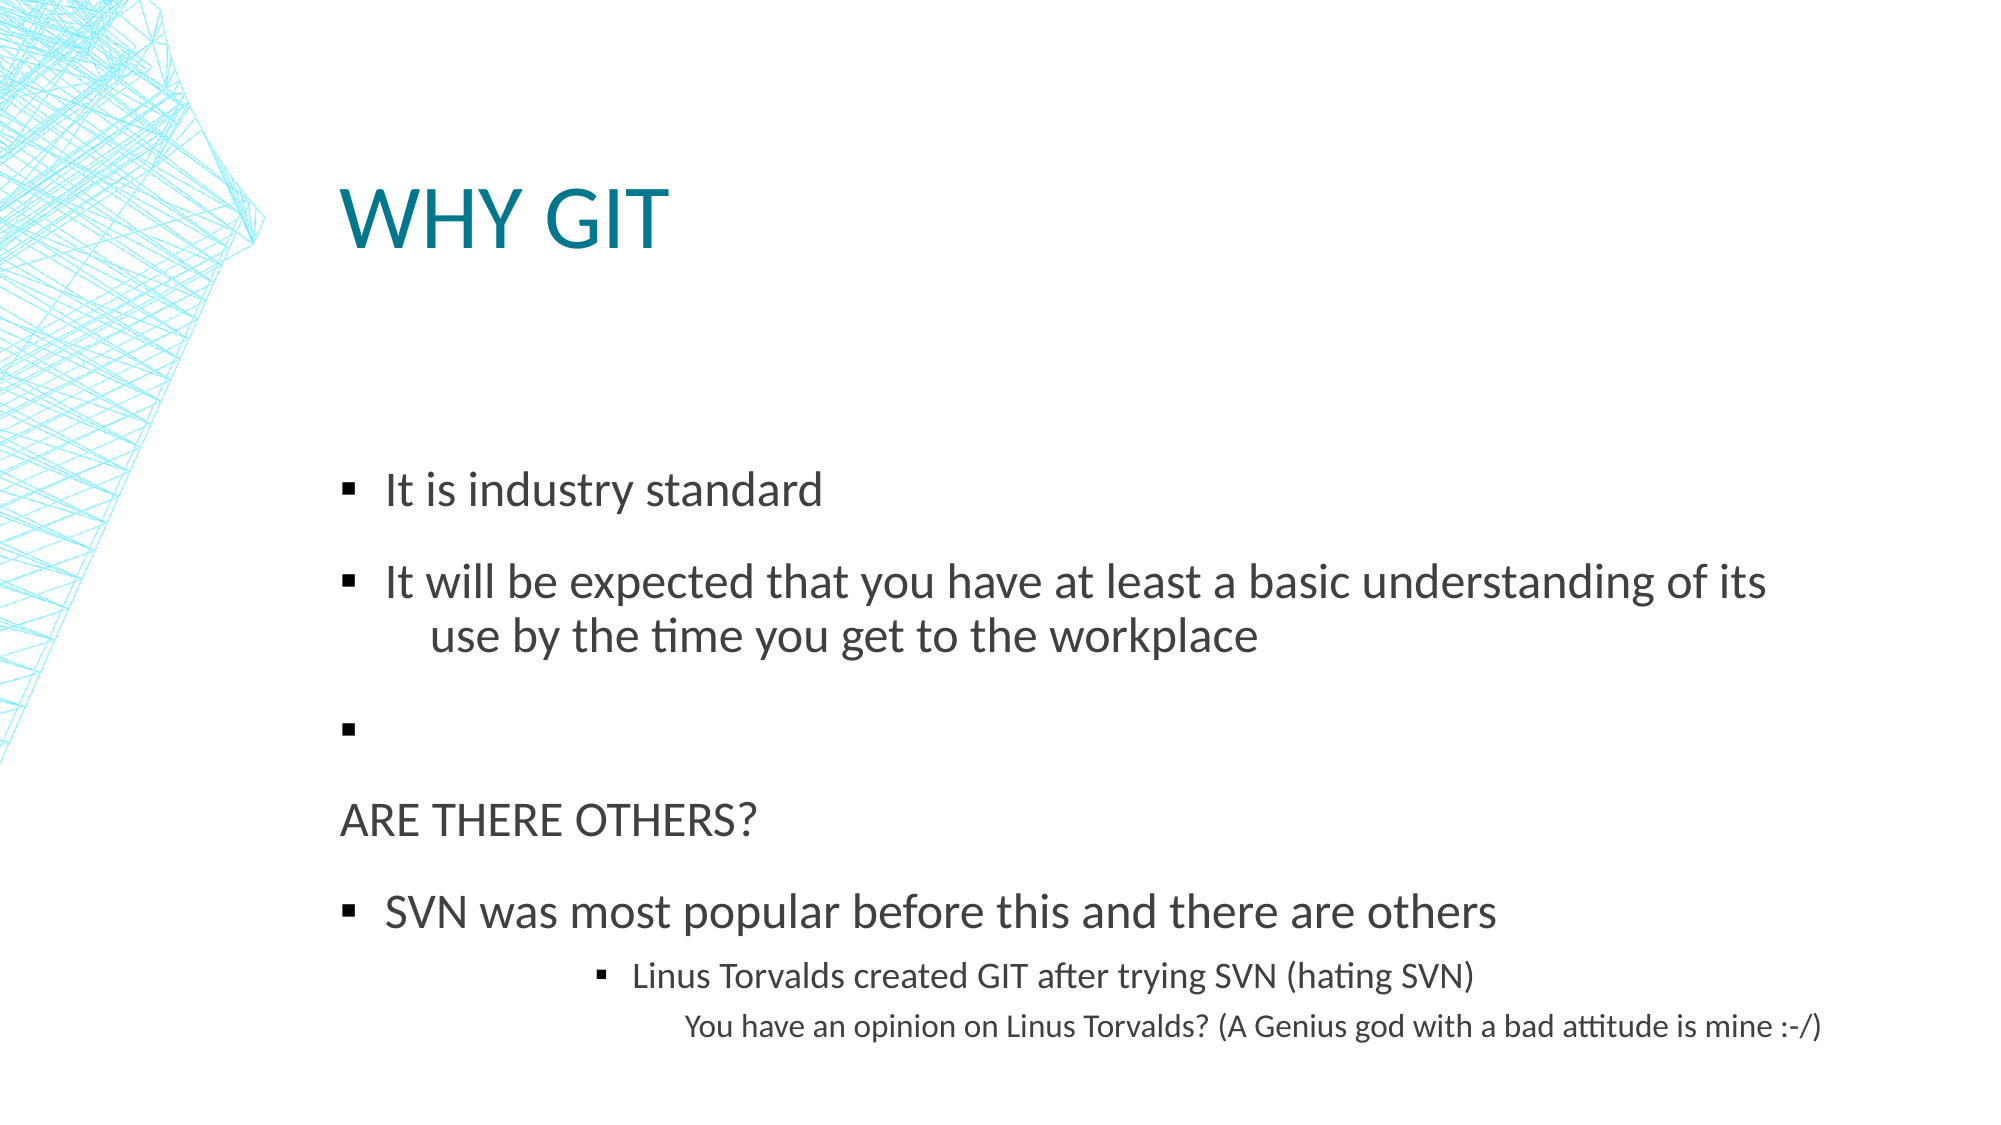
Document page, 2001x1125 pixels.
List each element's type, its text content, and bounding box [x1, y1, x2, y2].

list It is industry standard It will be expected that you have at least a basic understanding of its use by the time you get to the workplace ARE THERE OTHERS? SVN was most popular before this and there are others Linus Torvalds created GIT after trying SVN (hating SVN) You have an opinion on Linus Torvalds? (A Genius god with a bad attitude is mine :-/) [324, 456, 1863, 1062]
title WHY GIT [324, 62, 1863, 275]
